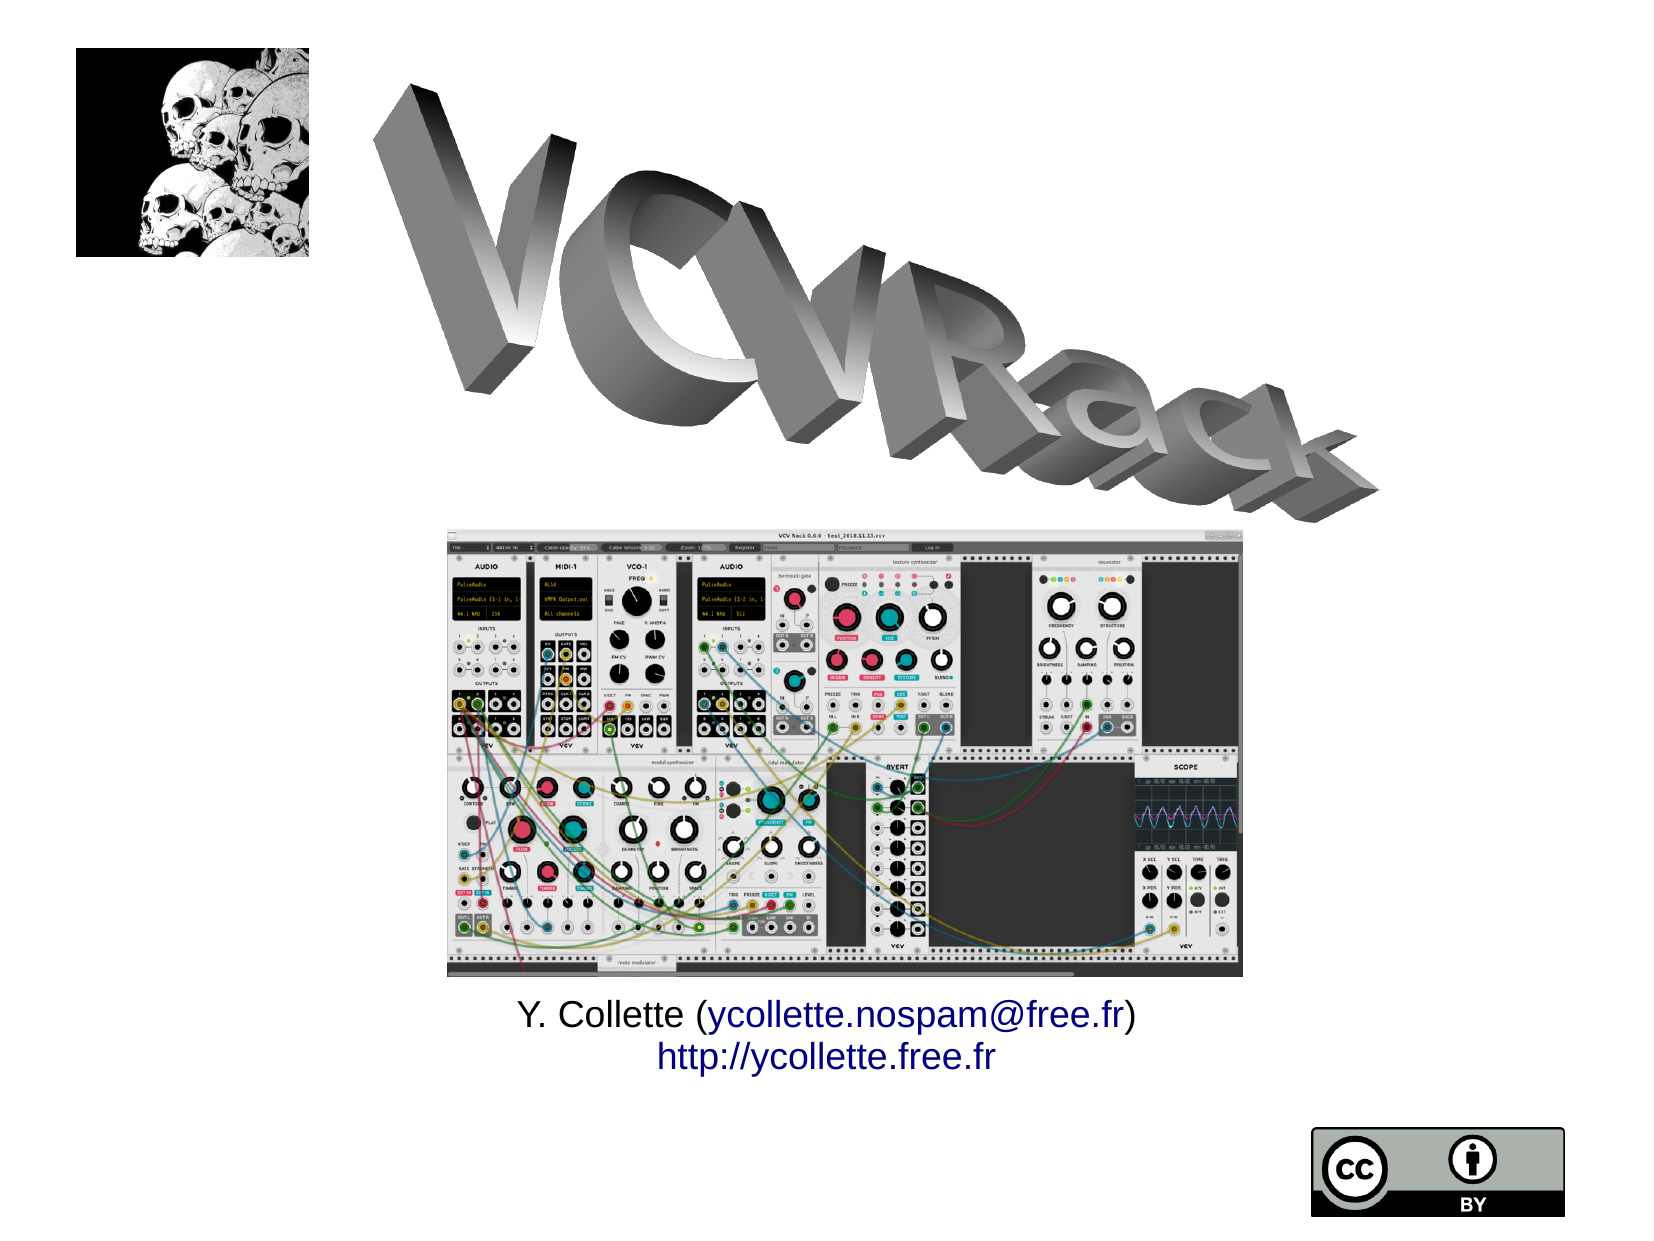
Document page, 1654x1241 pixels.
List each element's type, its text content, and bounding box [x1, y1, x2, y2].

text_box Y. Collette (ycollette.nospam@free.fr) http://ycollette.free.fr [496, 986, 1158, 1086]
picture [447, 529, 1243, 977]
picture [76, 48, 309, 257]
picture [1311, 1127, 1565, 1217]
